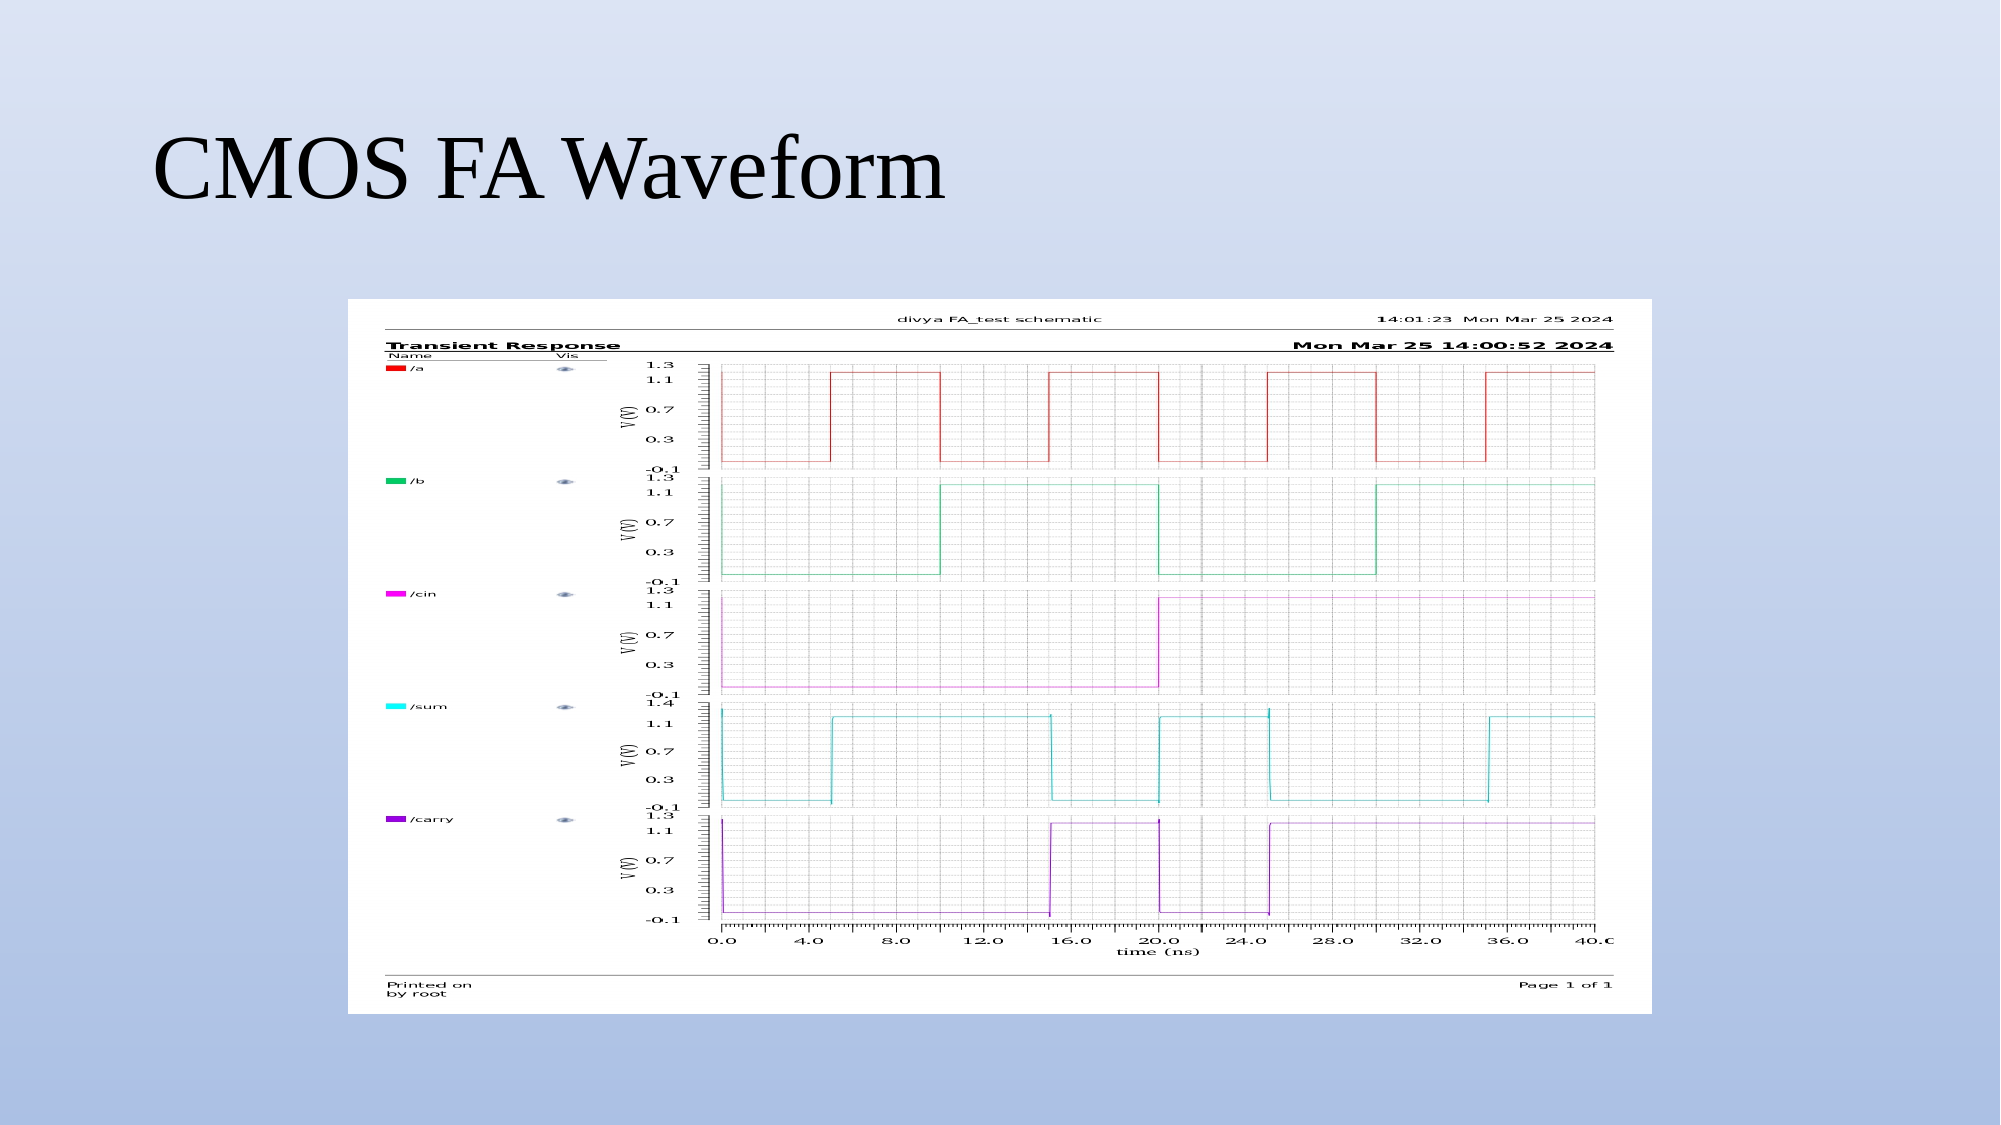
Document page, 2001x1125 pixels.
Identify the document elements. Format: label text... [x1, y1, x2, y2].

picture [348, 299, 1652, 1014]
title CMOS FA Waveform [137, 59, 1863, 278]
